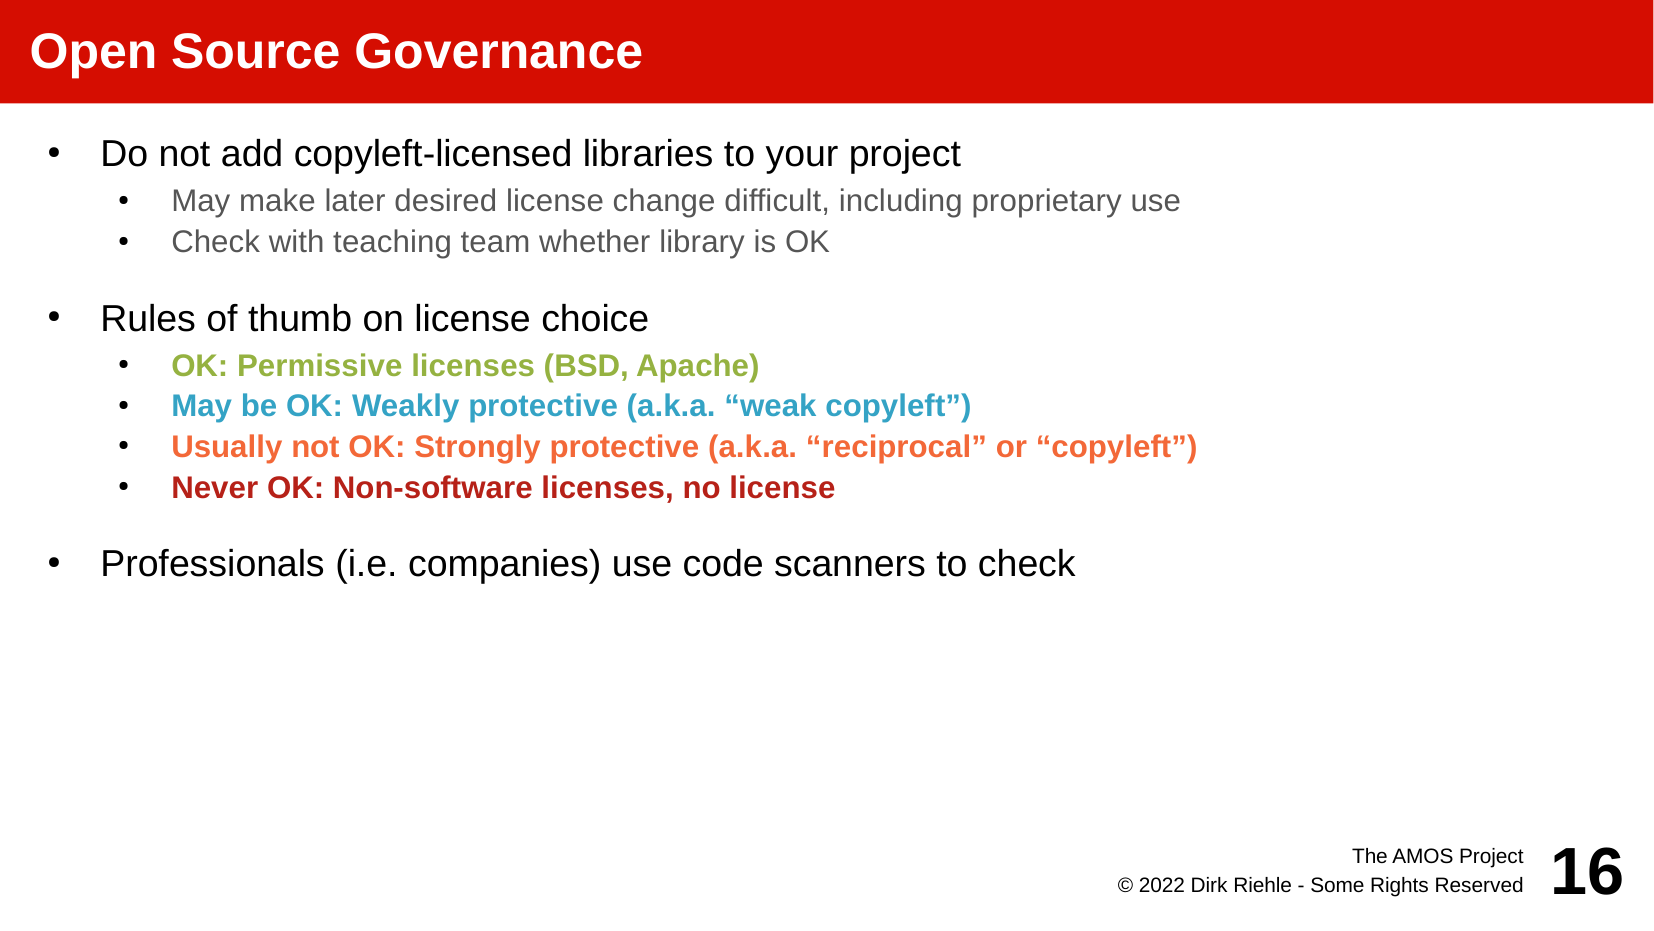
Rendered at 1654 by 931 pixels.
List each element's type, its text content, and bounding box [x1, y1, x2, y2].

title Open Source Governance [0, 0, 1654, 104]
list Do not add copyleft-licensed libraries to your project May make later desired license change difficult, including proprietary use Check with teaching team whether library is OK Rules of thumb on license choice OK: Permissive licenses (BSD, Apache) May be OK: Weakly protective (a.k.a. “weak copyleft”) Usually not OK: Strongly protective (a.k.a. “reciprocal” or “copyleft”) Never OK: Non-software licenses, no license Professionals (i.e. companies) use code scanners to check [29, 132, 1625, 813]
